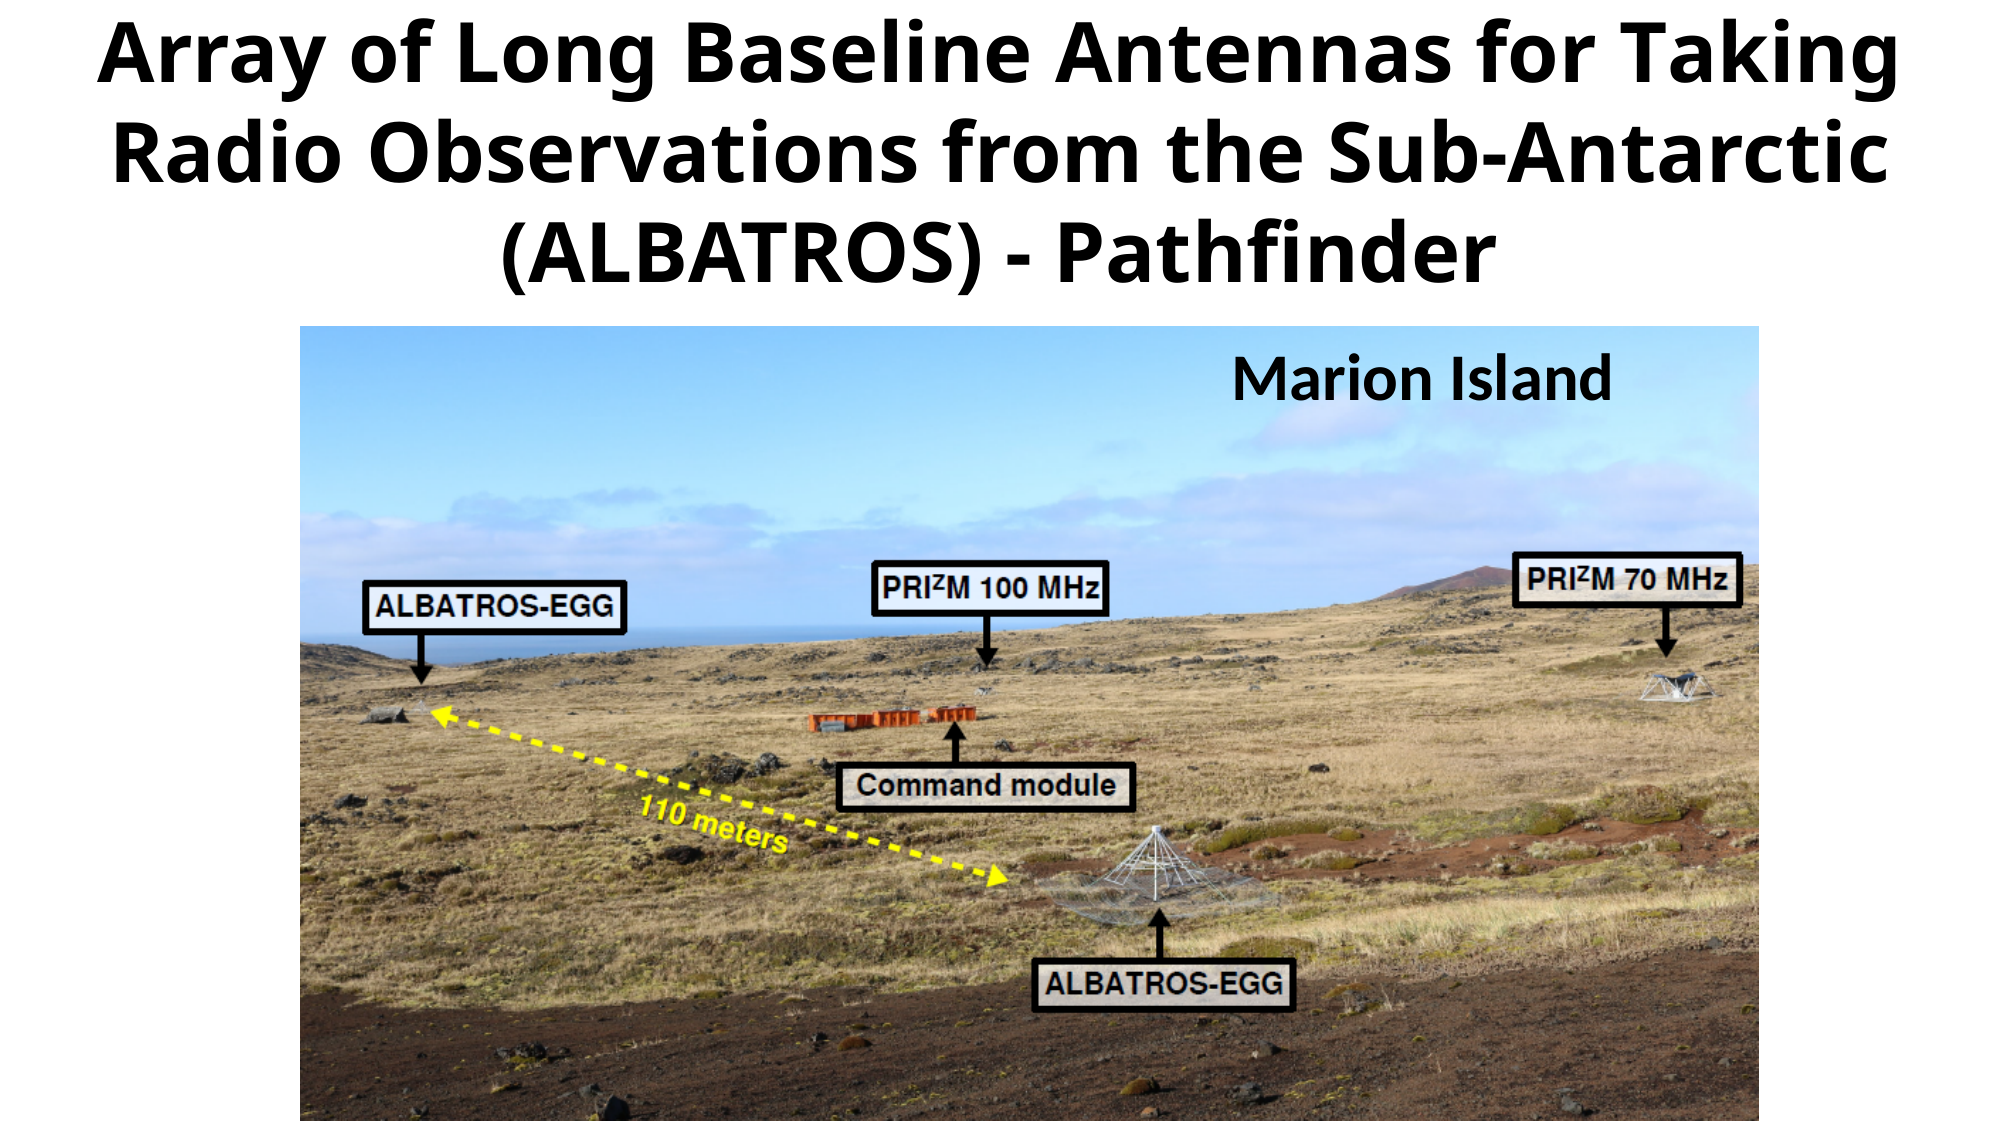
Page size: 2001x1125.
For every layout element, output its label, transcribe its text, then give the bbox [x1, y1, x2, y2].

text_box Array of Long Baseline Antennas for Taking Radio Observations from the Sub-Antarctic (ALBATROS) - Pathfinder [0, 0, 2000, 298]
text_box Marion Island [1216, 326, 1759, 426]
picture [300, 326, 1759, 1121]
